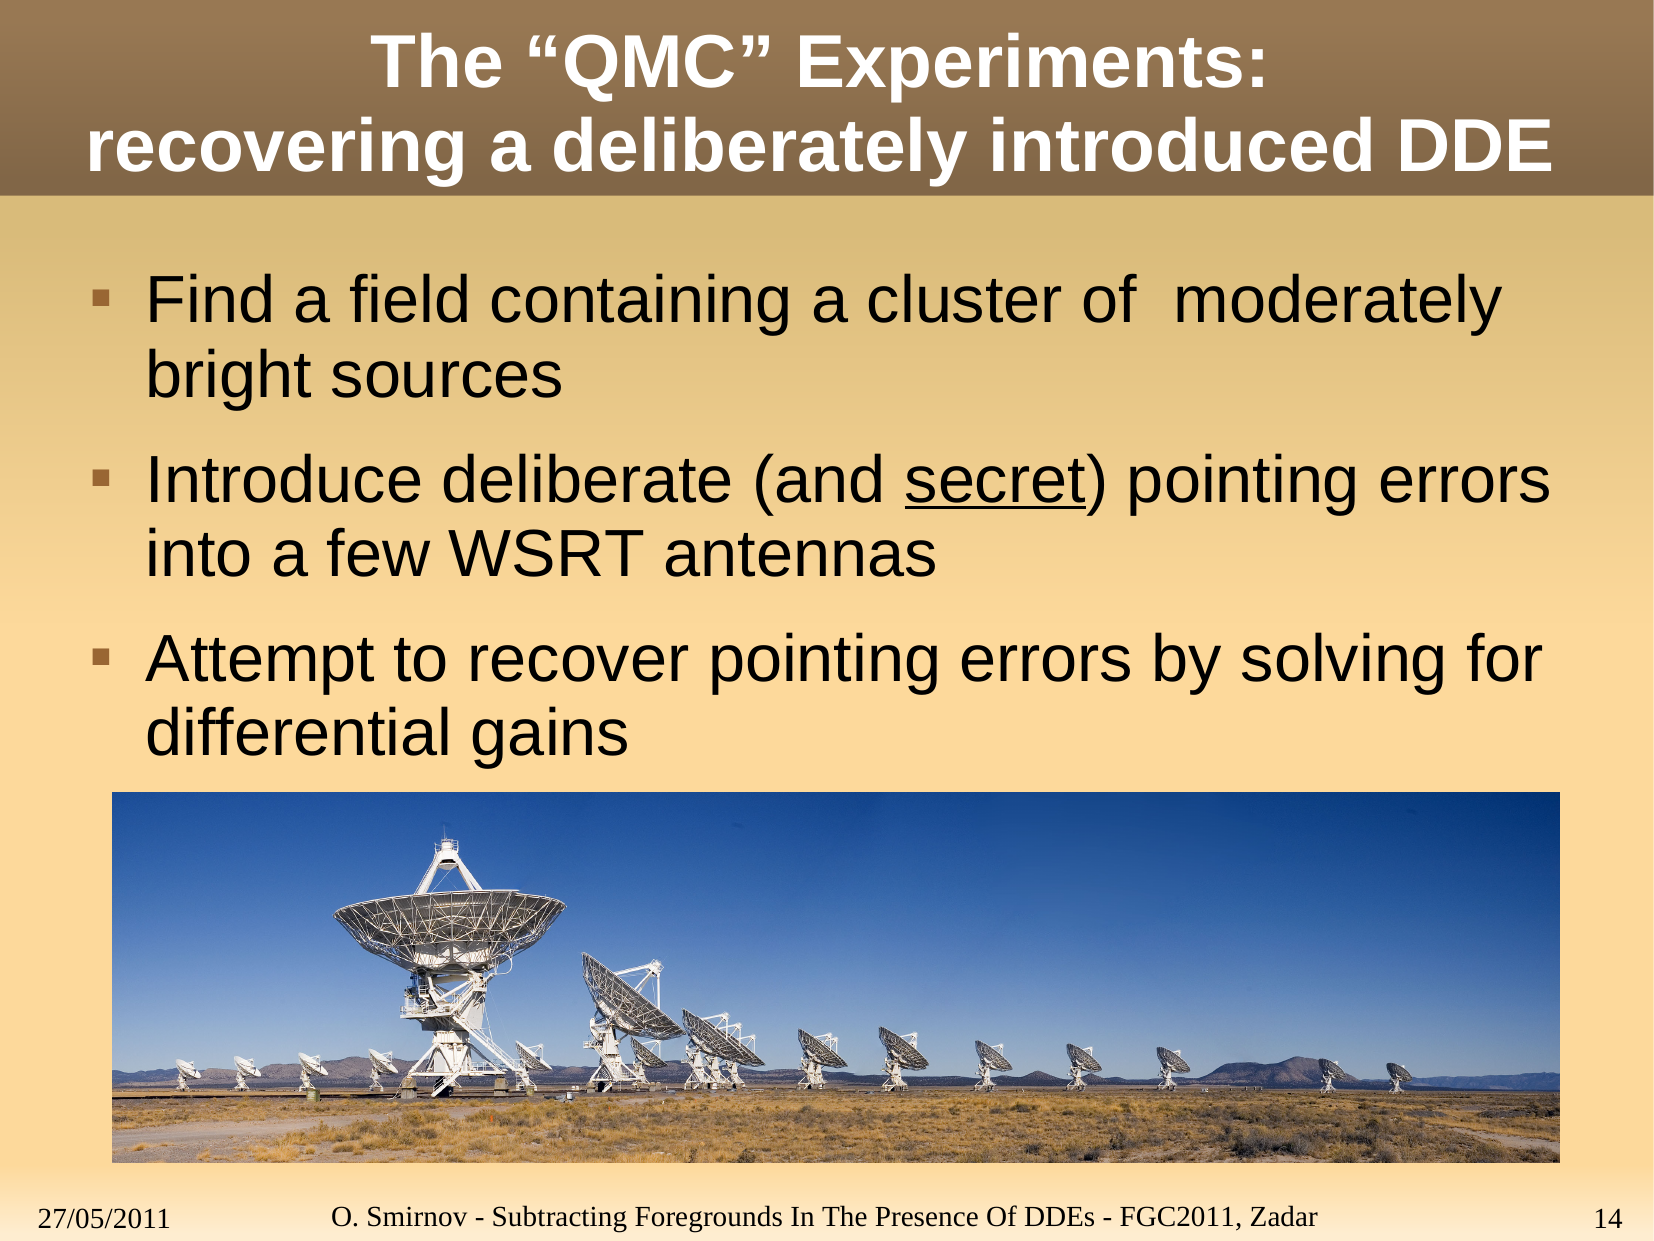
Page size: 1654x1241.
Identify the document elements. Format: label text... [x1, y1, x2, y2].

list Find a field containing a cluster of moderately bright sources Introduce deliberate (and secret) pointing errors into a few WSRT antennas Attempt to recover pointing errors by solving for differential gains [75, 262, 1564, 1082]
picture [0, 0, 1654, 1241]
title The “QMC” Experiments: recovering a deliberately introduced DDE [76, 0, 1565, 208]
